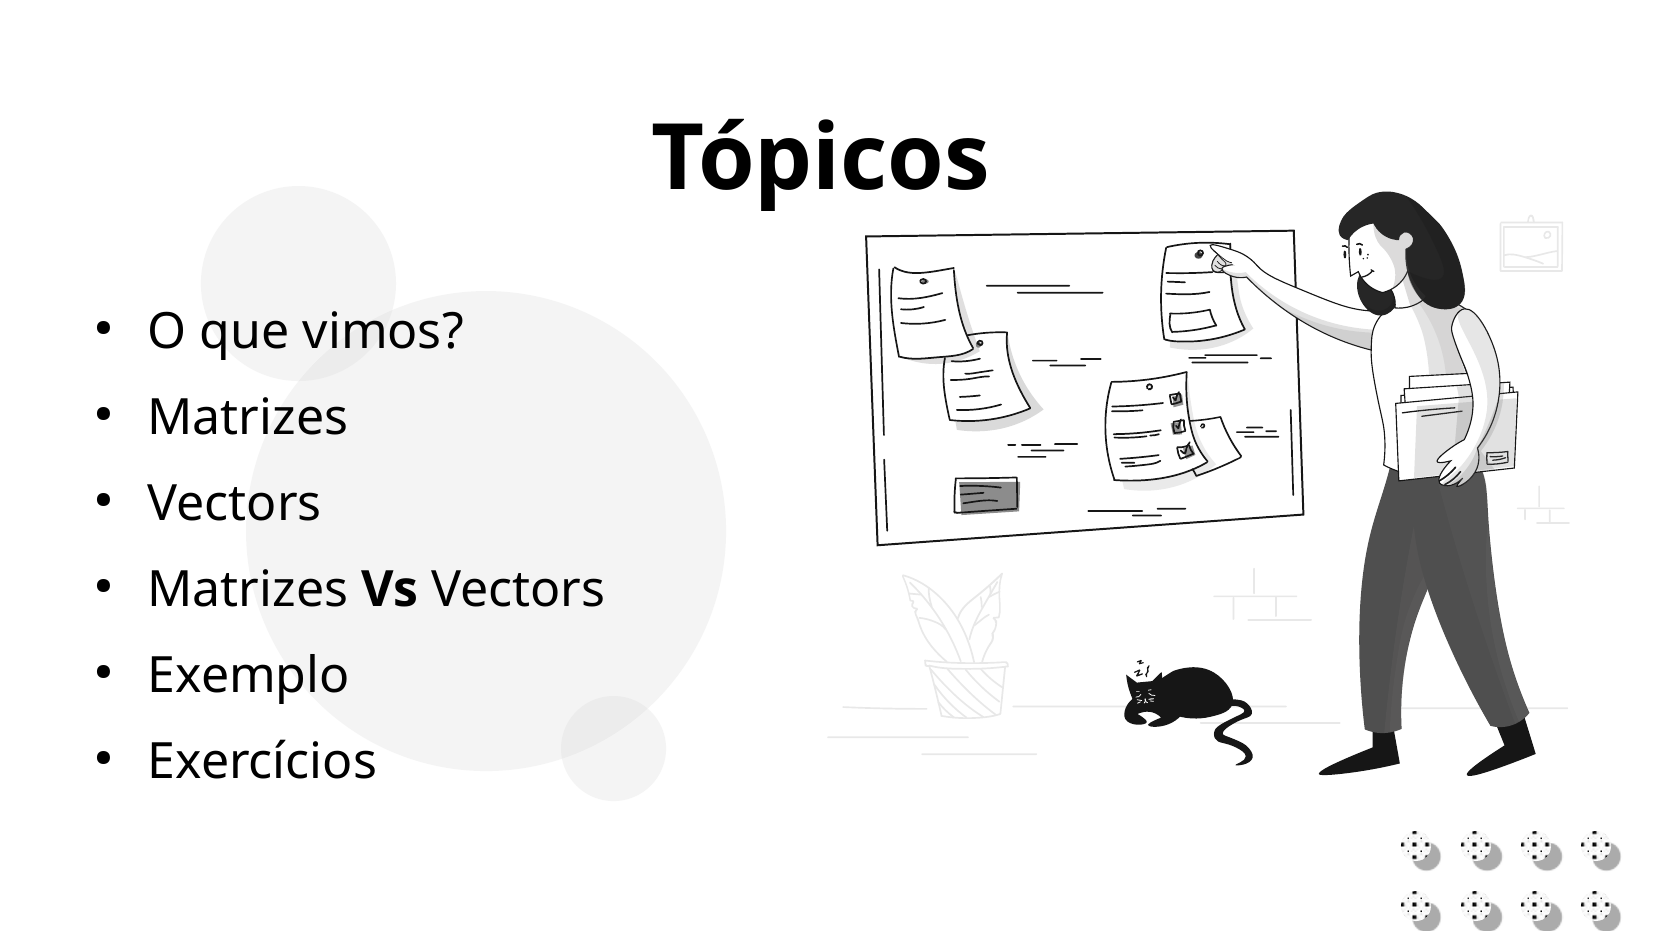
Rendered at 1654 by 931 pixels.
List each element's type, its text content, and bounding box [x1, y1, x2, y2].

picture [1460, 830, 1492, 862]
picture [1400, 891, 1432, 922]
picture [1581, 830, 1612, 862]
list O que vimos? Matrizes Vectors Matrizes Vs Vectors Exemplo Exercícios [76, 295, 1088, 835]
title Tópicos [76, 76, 1565, 233]
picture [1461, 890, 1492, 922]
picture [1400, 830, 1432, 862]
picture [1520, 831, 1552, 862]
picture [1580, 890, 1612, 922]
picture [1520, 890, 1552, 922]
